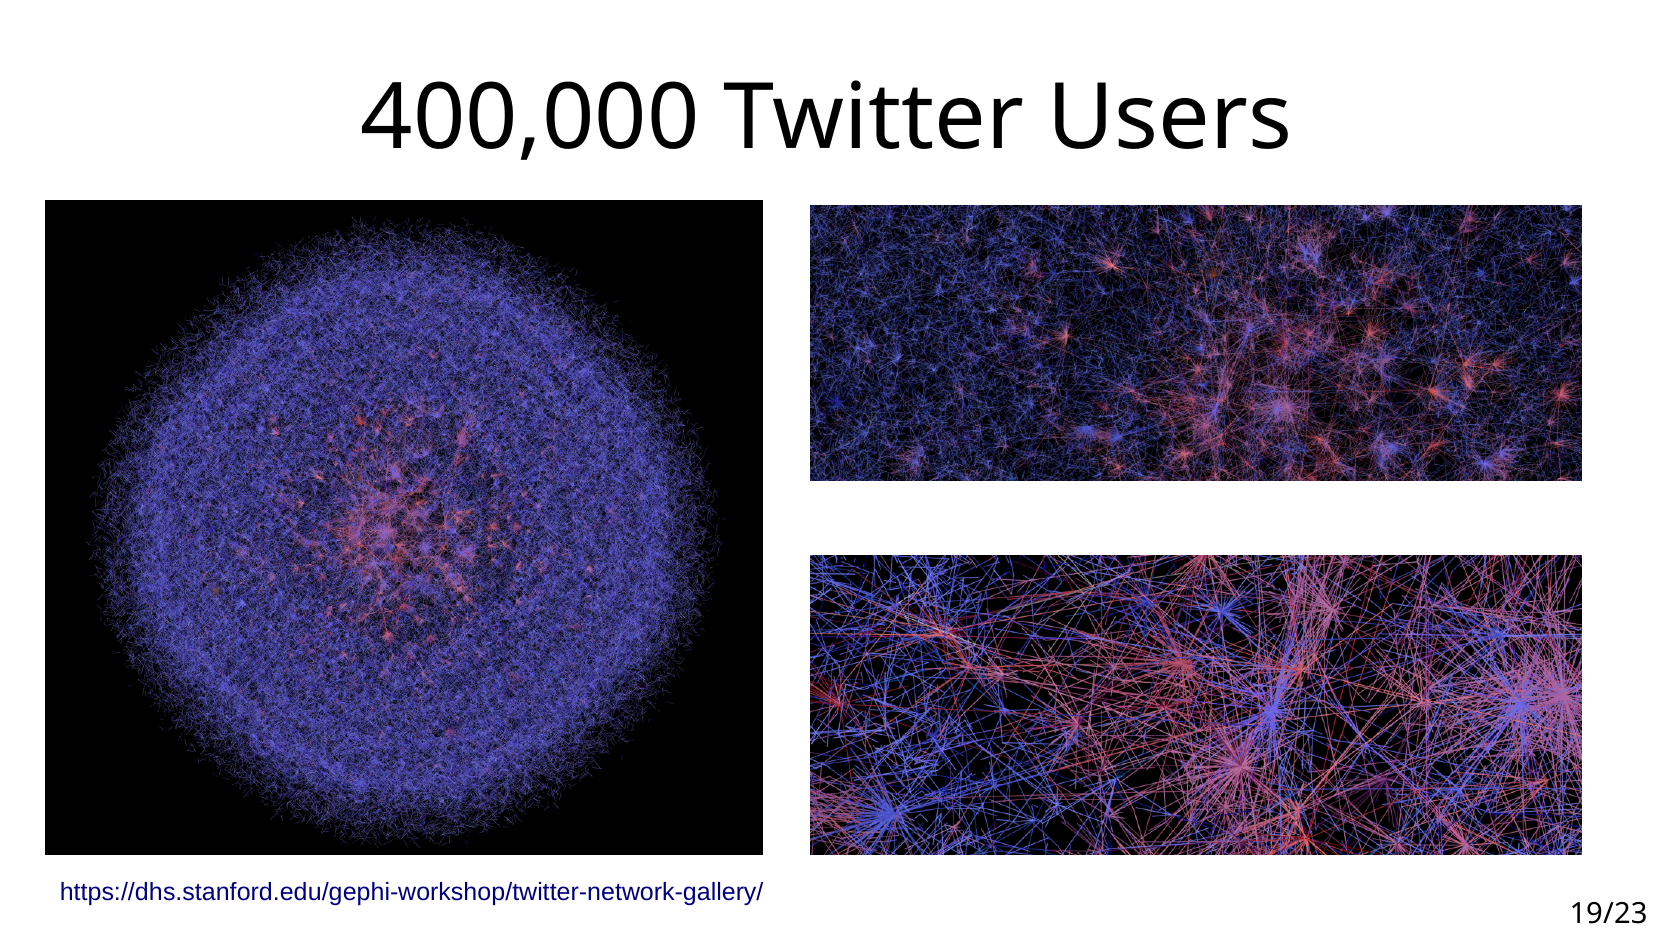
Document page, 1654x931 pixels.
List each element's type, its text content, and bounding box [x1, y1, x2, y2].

picture [45, 200, 763, 856]
picture [810, 205, 1582, 481]
text_box https://dhs.stanford.edu/gephi-workshop/twitter-network-gallery/ [45, 870, 1128, 921]
picture [810, 555, 1582, 856]
title 400,000 Twitter Users [82, 1, 1571, 226]
